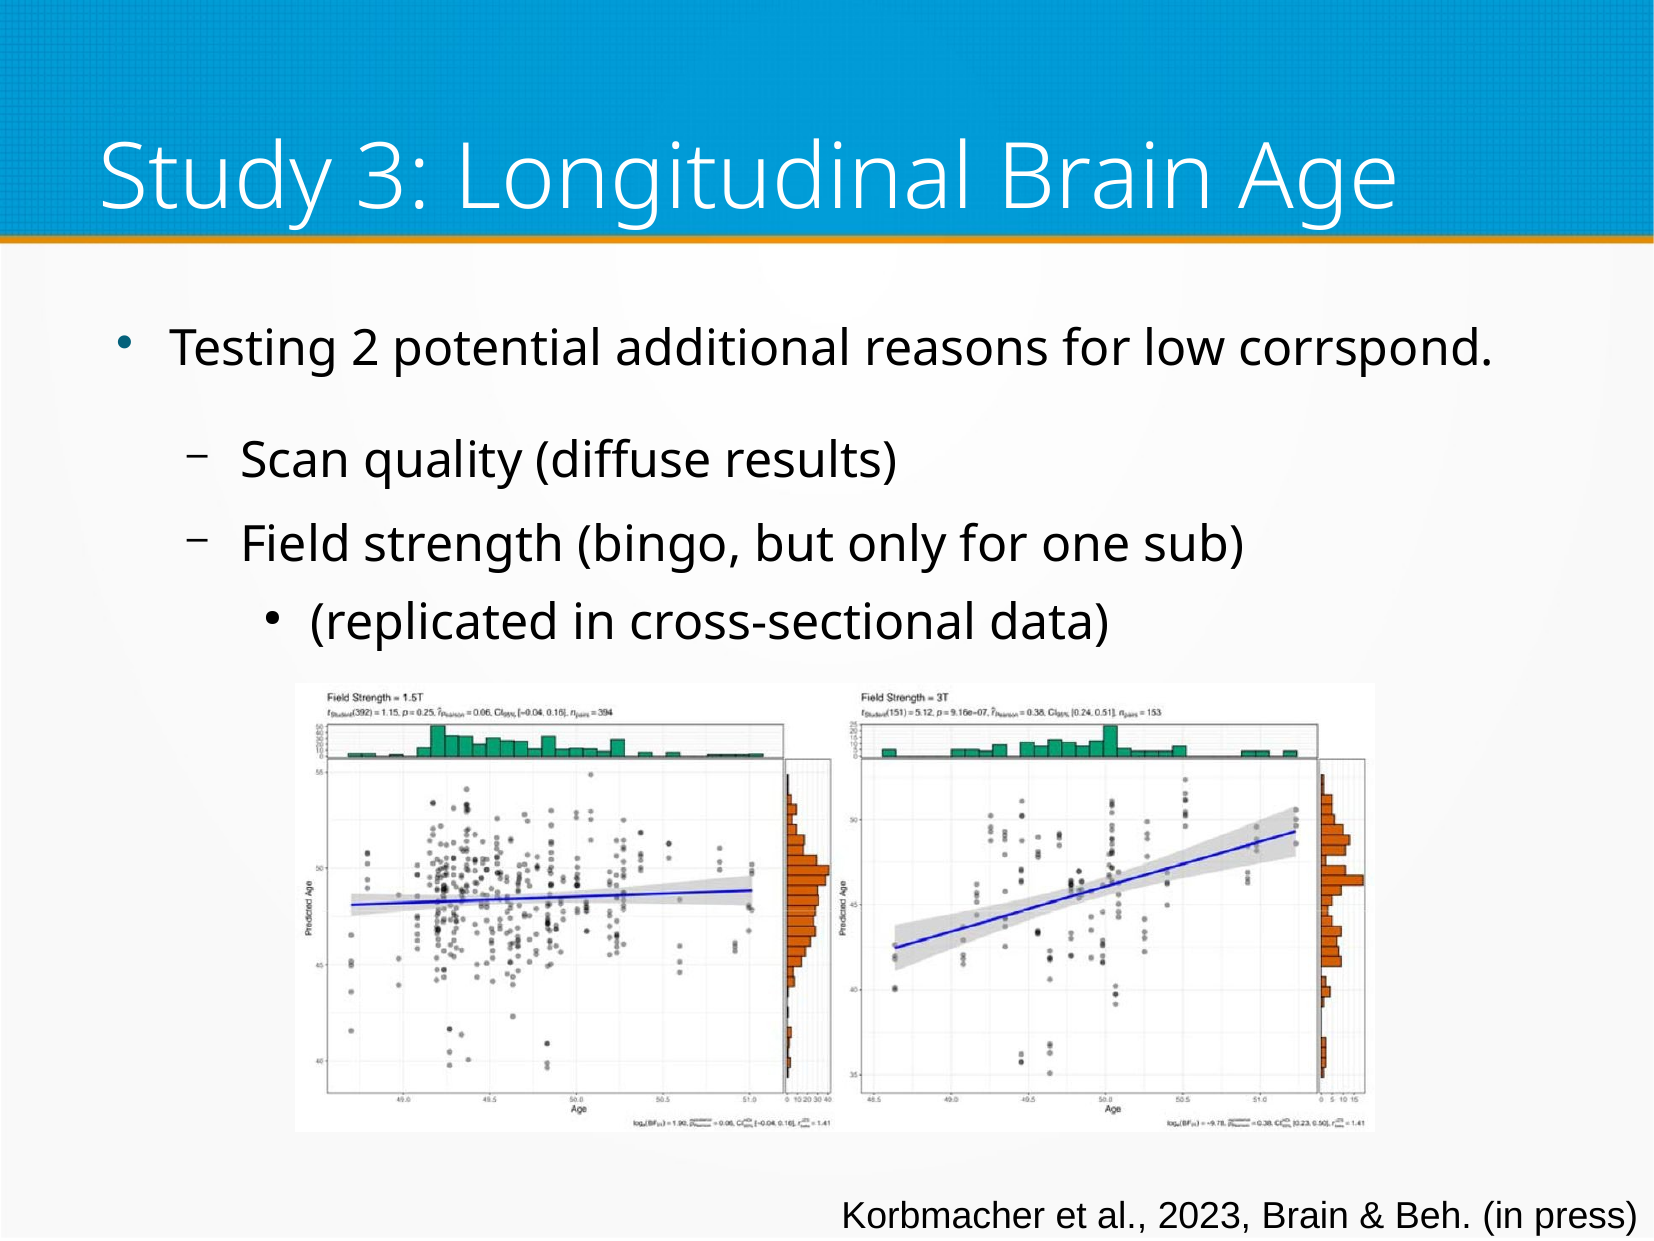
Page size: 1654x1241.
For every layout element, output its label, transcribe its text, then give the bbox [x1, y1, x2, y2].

picture [0, 233, 1654, 1241]
title Study 3: Longitudinal Brain Age [98, 19, 1654, 227]
text_box Korbmacher et al., 2023, Brain & Beh. (in press) [826, 1183, 1654, 1240]
list Testing 2 potential additional reasons for low corrspond. Scan quality (diffuse results) Field strength (bingo, but only for one sub) (replicated in cross-sectional data) [98, 315, 1654, 1080]
